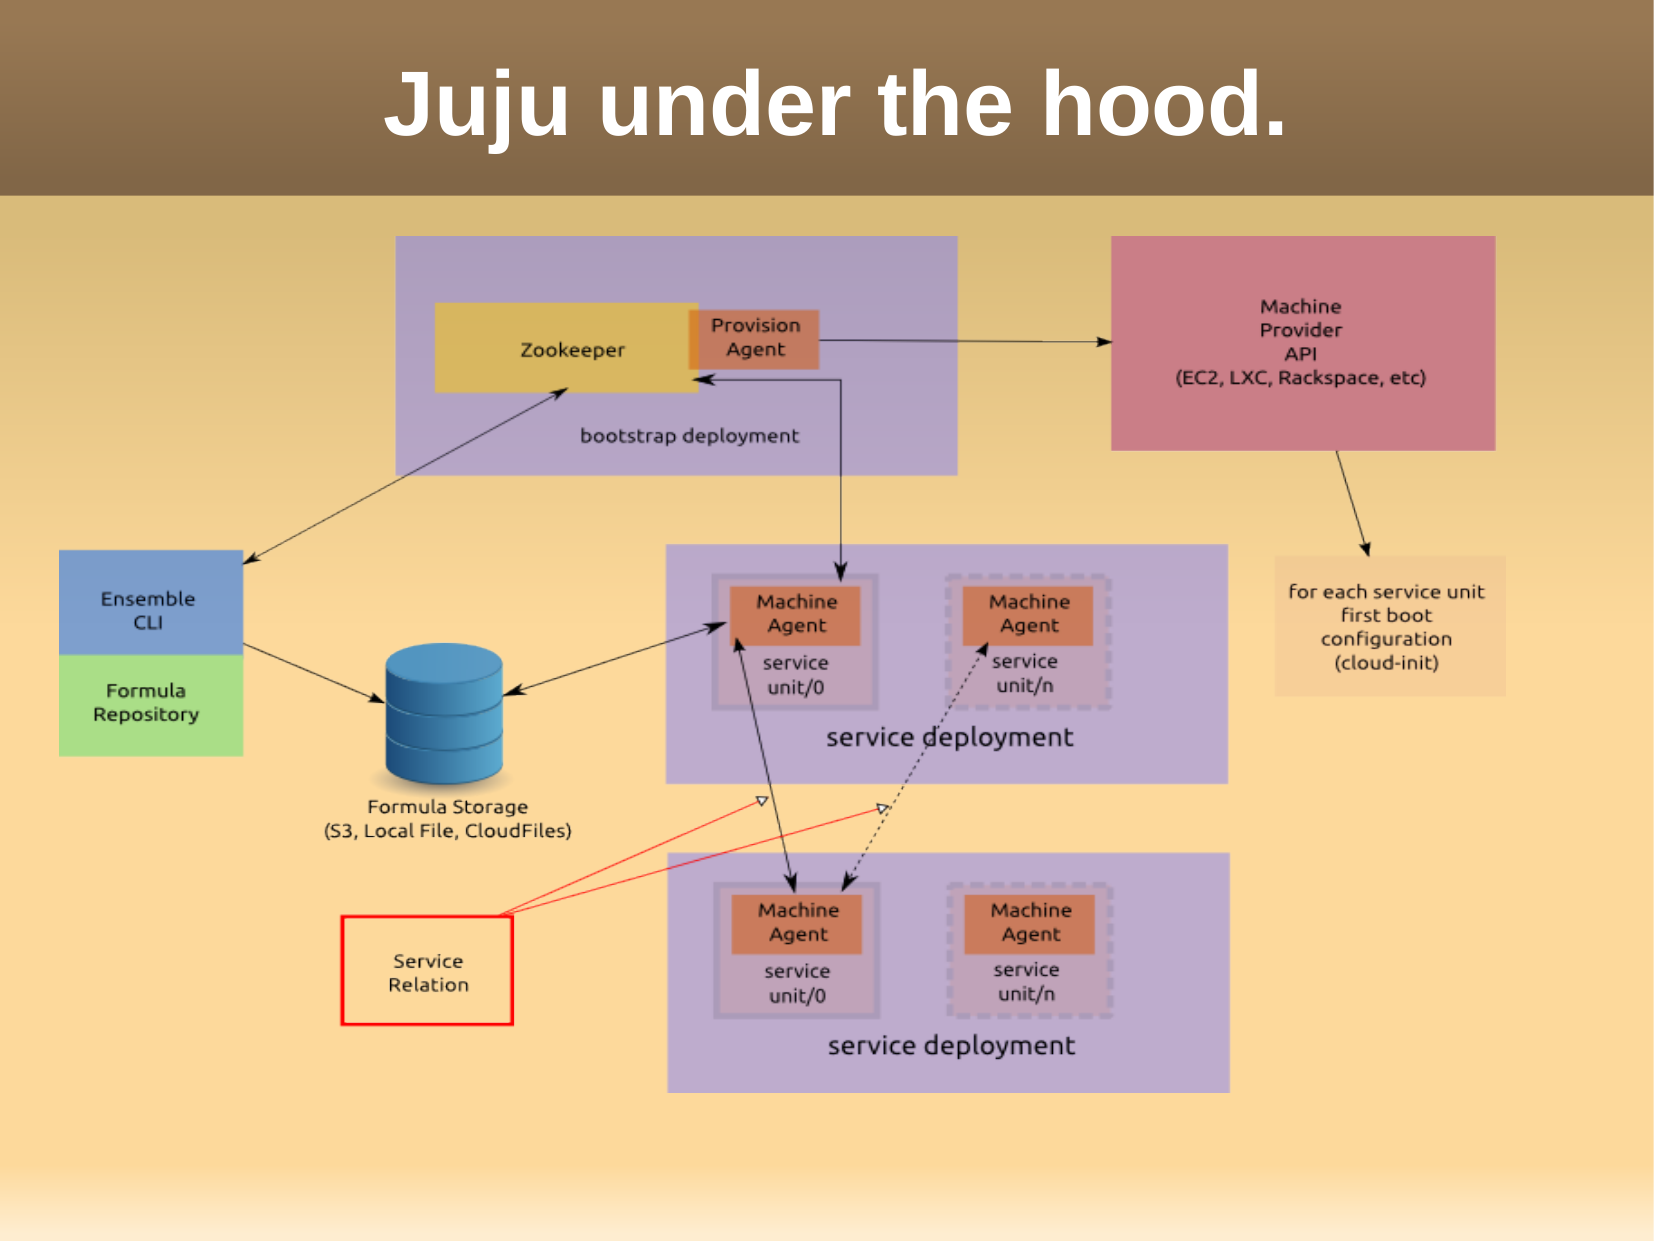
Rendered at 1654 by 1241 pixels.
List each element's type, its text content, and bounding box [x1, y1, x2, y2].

list [82, 290, 1571, 1094]
title Juju under the hood. [76, 7, 1565, 200]
picture [0, 0, 1654, 1241]
